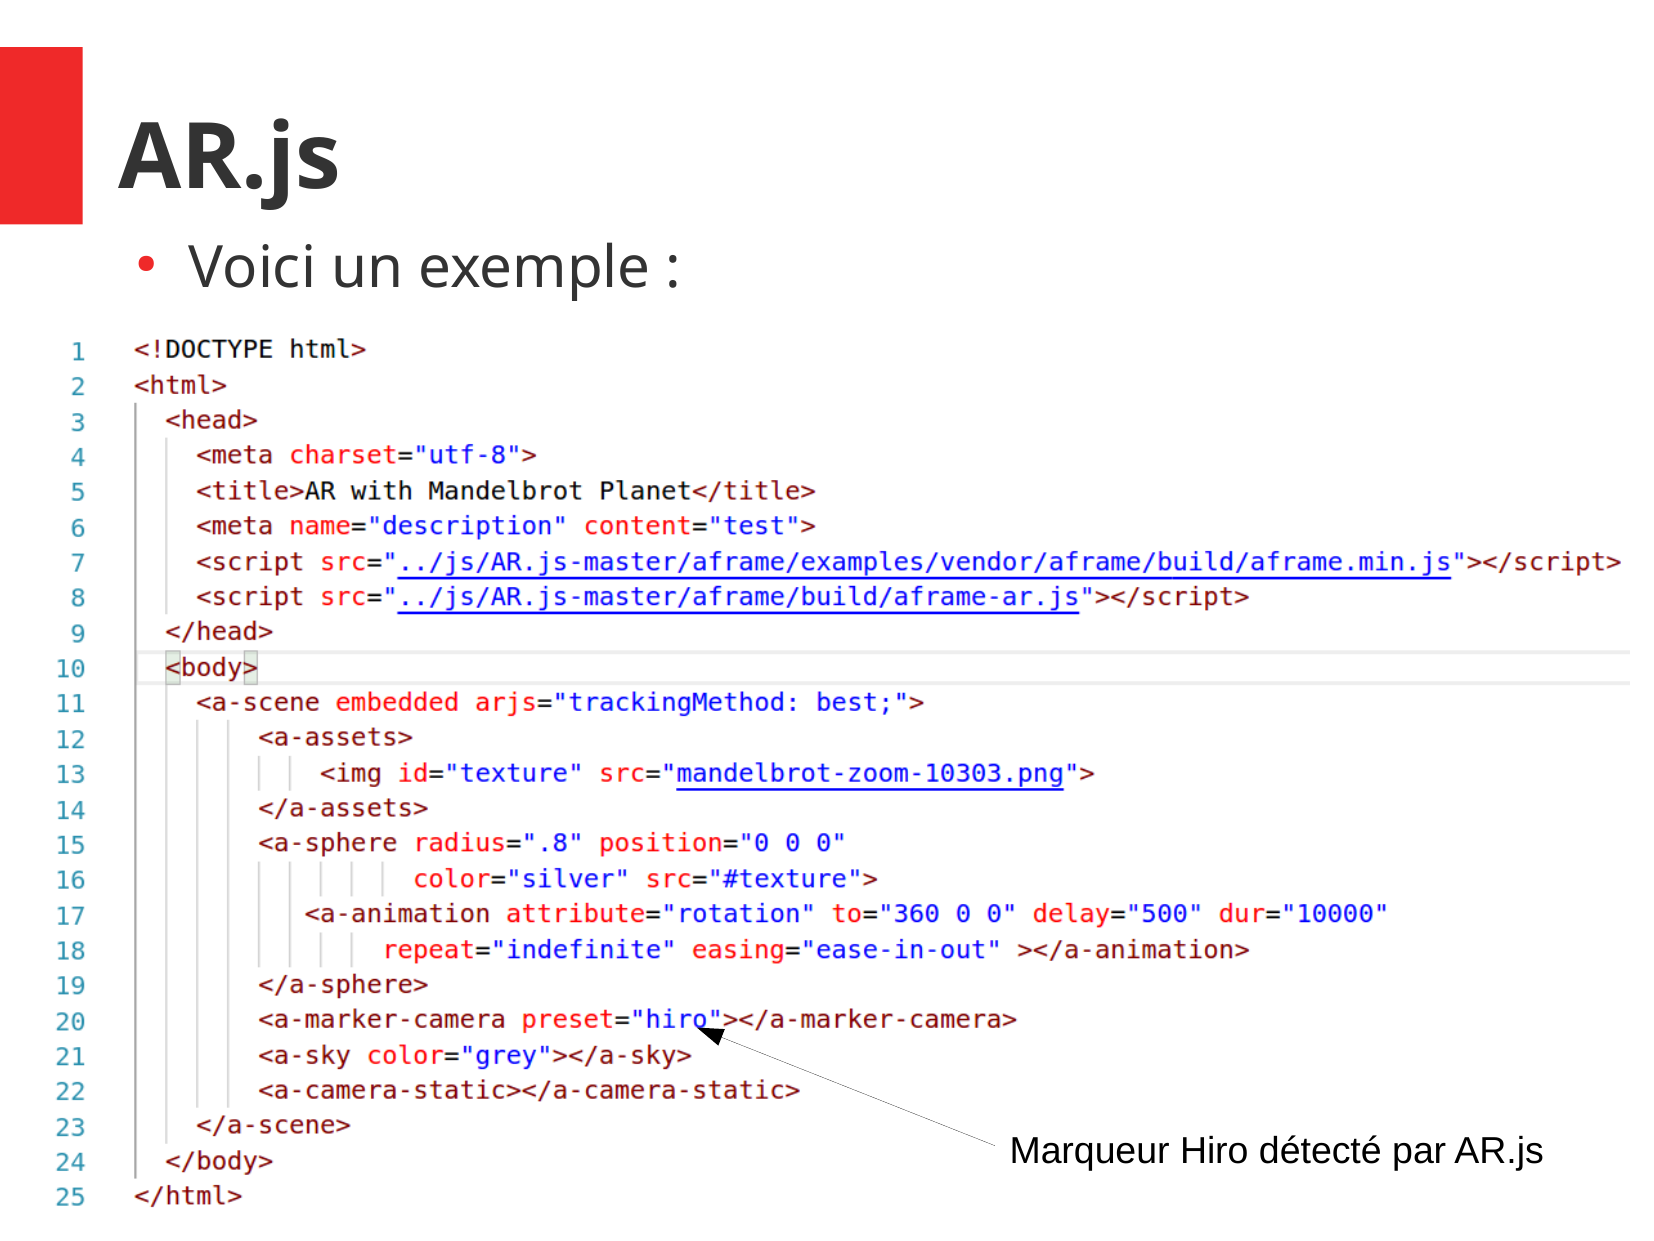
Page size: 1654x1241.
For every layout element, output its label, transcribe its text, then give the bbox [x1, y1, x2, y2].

title AR.js [118, 49, 1571, 257]
picture [47, 336, 1630, 1229]
text_box Marqueur Hiro détecté par AR.js [994, 1122, 1560, 1179]
list Voici un exemple : [118, 225, 1536, 336]
